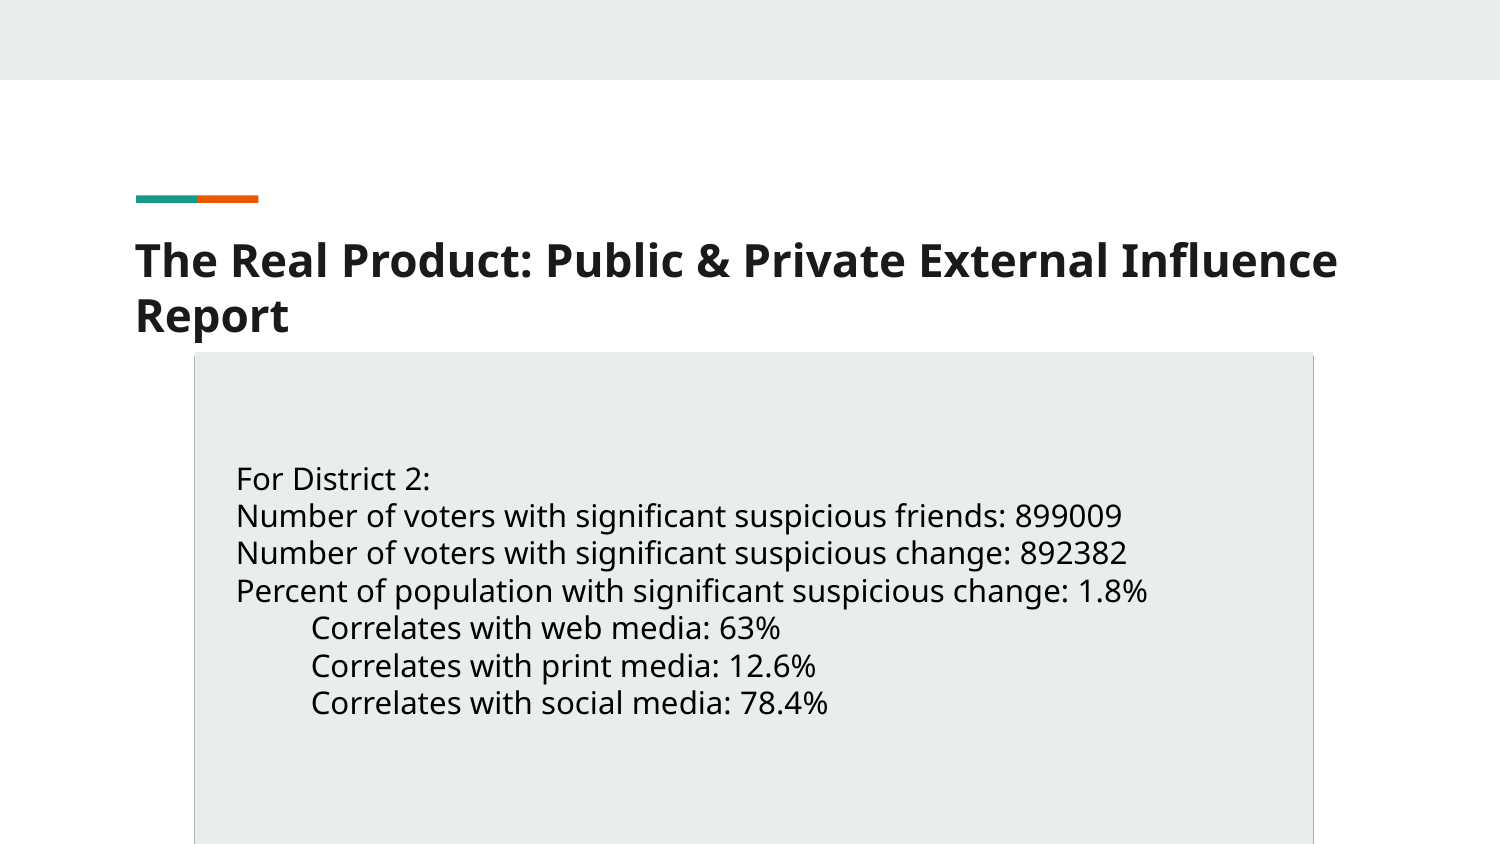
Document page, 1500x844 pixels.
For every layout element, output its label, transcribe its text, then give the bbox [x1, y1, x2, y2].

title The Real Product: Public & Private External Influence Report [119, 216, 1381, 305]
text_box For District 2: Number of voters with significant suspicious friends: 899009 Number of voters with significant suspicious change: 892382 Percent of population with significant suspicious change: 1.8% Correlates with web media: 63% Correlates with print media: 12.6% Correlates with social media: 78.4% [220, 443, 1309, 801]
text_box [195, 353, 1313, 844]
